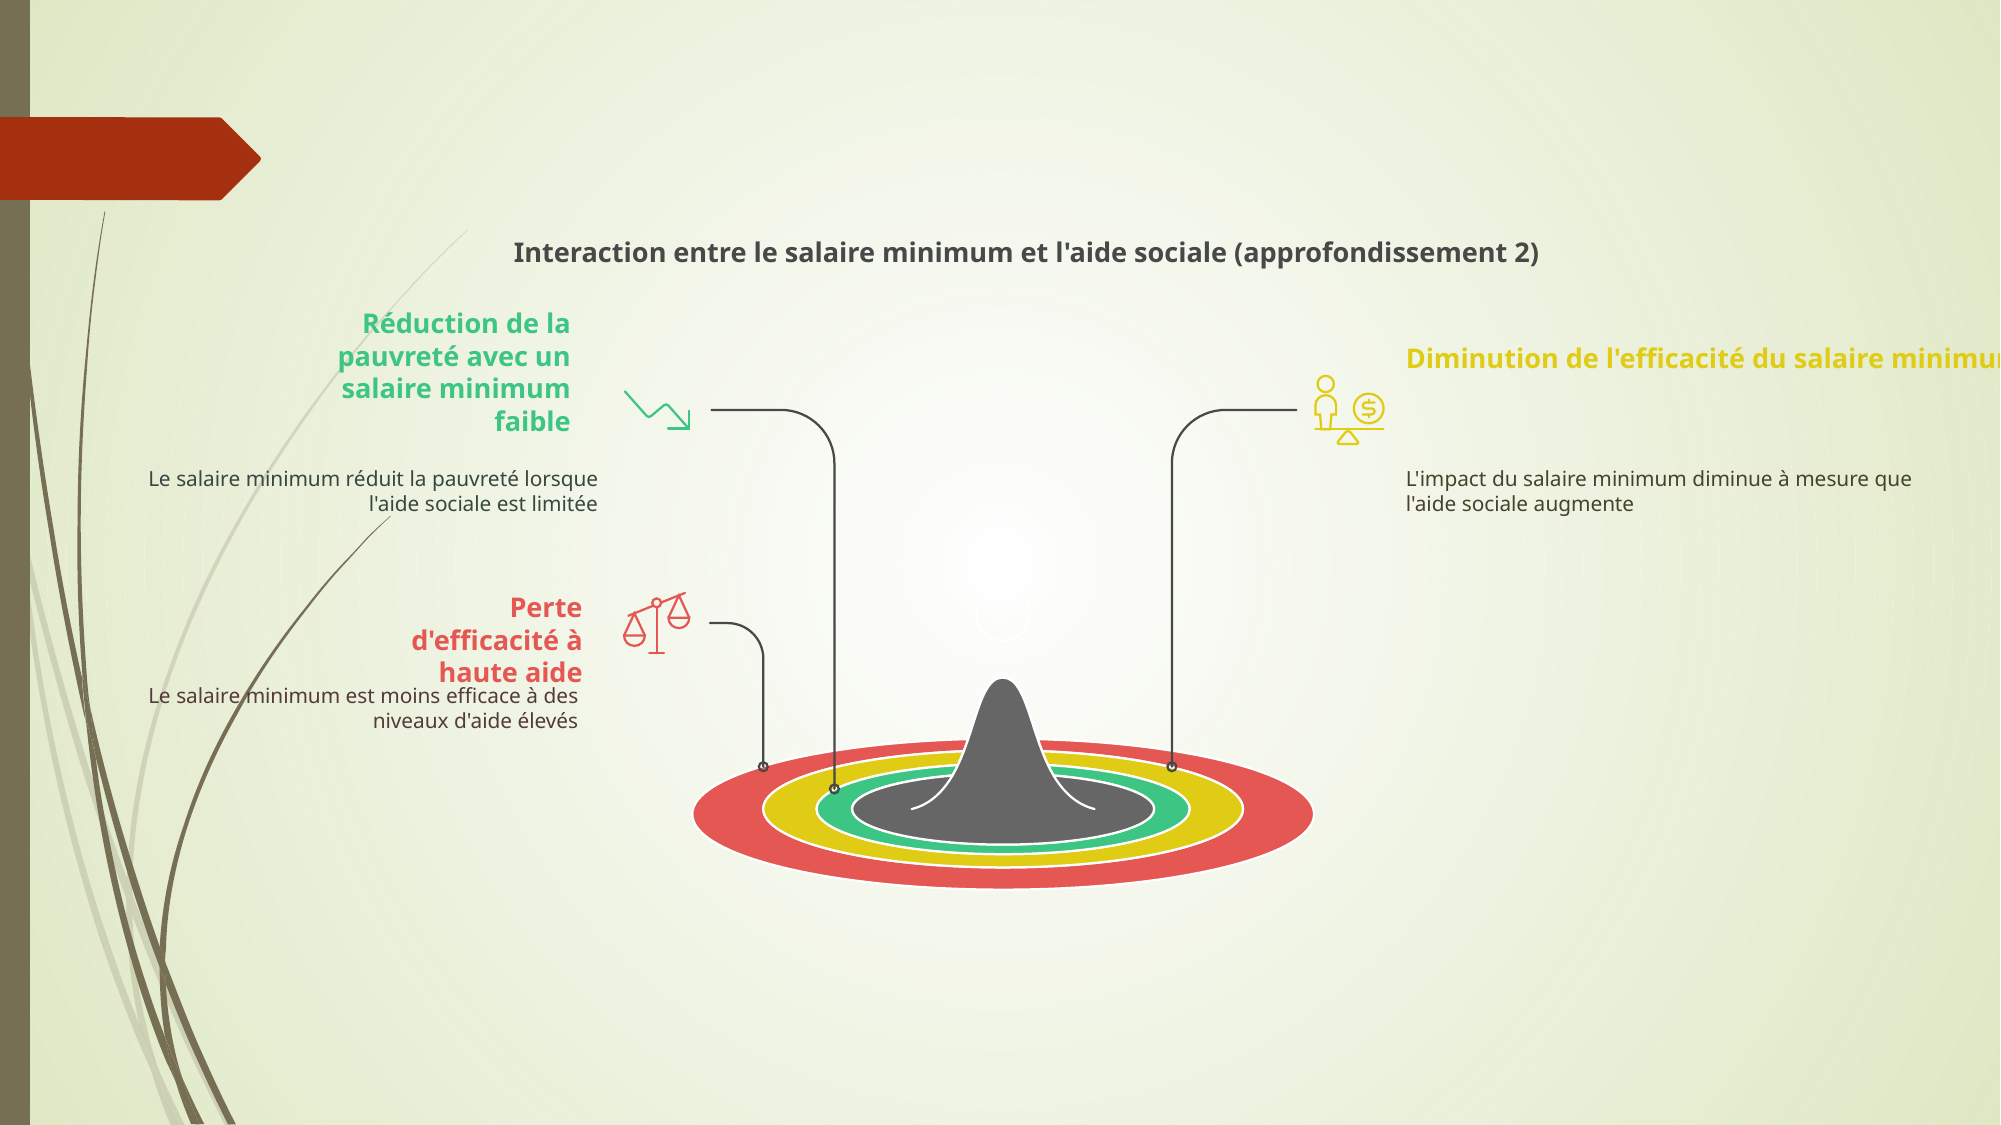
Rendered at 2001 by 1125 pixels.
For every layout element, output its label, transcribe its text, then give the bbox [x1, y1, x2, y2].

text_box [854, 679, 1152, 843]
text_box Diminution de l'efficacité du salaire minimum [1405, 341, 1612, 441]
text_box [836, 741, 965, 765]
text_box [818, 767, 1188, 853]
text_box Interaction entre le salaire minimum et l'aide sociale (approfondissement 2) [561, 235, 1493, 269]
text_box [765, 753, 1241, 866]
text_box Réduction de la pauvreté avec un salaire minimum faible [337, 306, 648, 406]
text_box Le salaire minimum réduit la pauvreté lorsque l'aide sociale est limitée [148, 465, 648, 516]
text_box [694, 753, 1312, 888]
text_box L'impact du salaire minimum diminue à mesure que l'aide sociale augmente [1405, 465, 1954, 516]
text_box Le salaire minimum est moins efficace à des niveaux d'aide élevés [148, 683, 631, 734]
text_box [836, 753, 961, 785]
text_box [1040, 741, 1170, 764]
text_box Perte d'efficacité à haute aide [411, 590, 621, 657]
